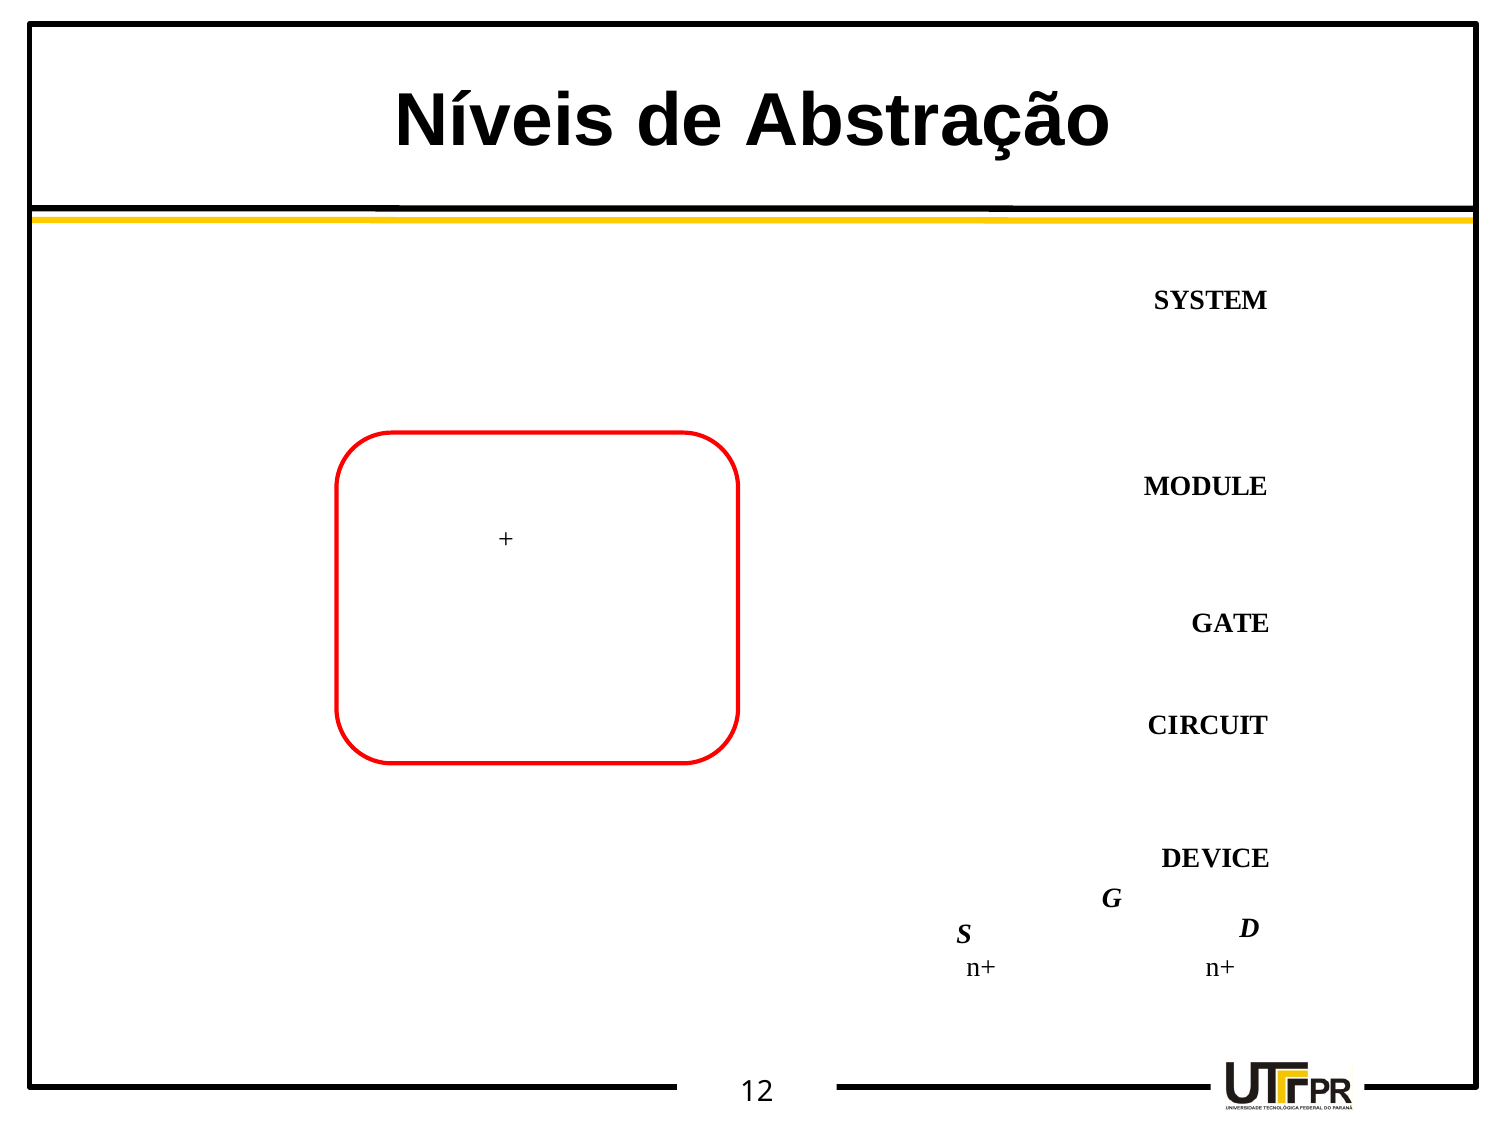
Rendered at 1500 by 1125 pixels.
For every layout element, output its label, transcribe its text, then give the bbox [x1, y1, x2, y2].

picture [203, 259, 1304, 1036]
title Níveis de Abstração [29, 47, 1477, 196]
picture [1225, 1062, 1353, 1110]
